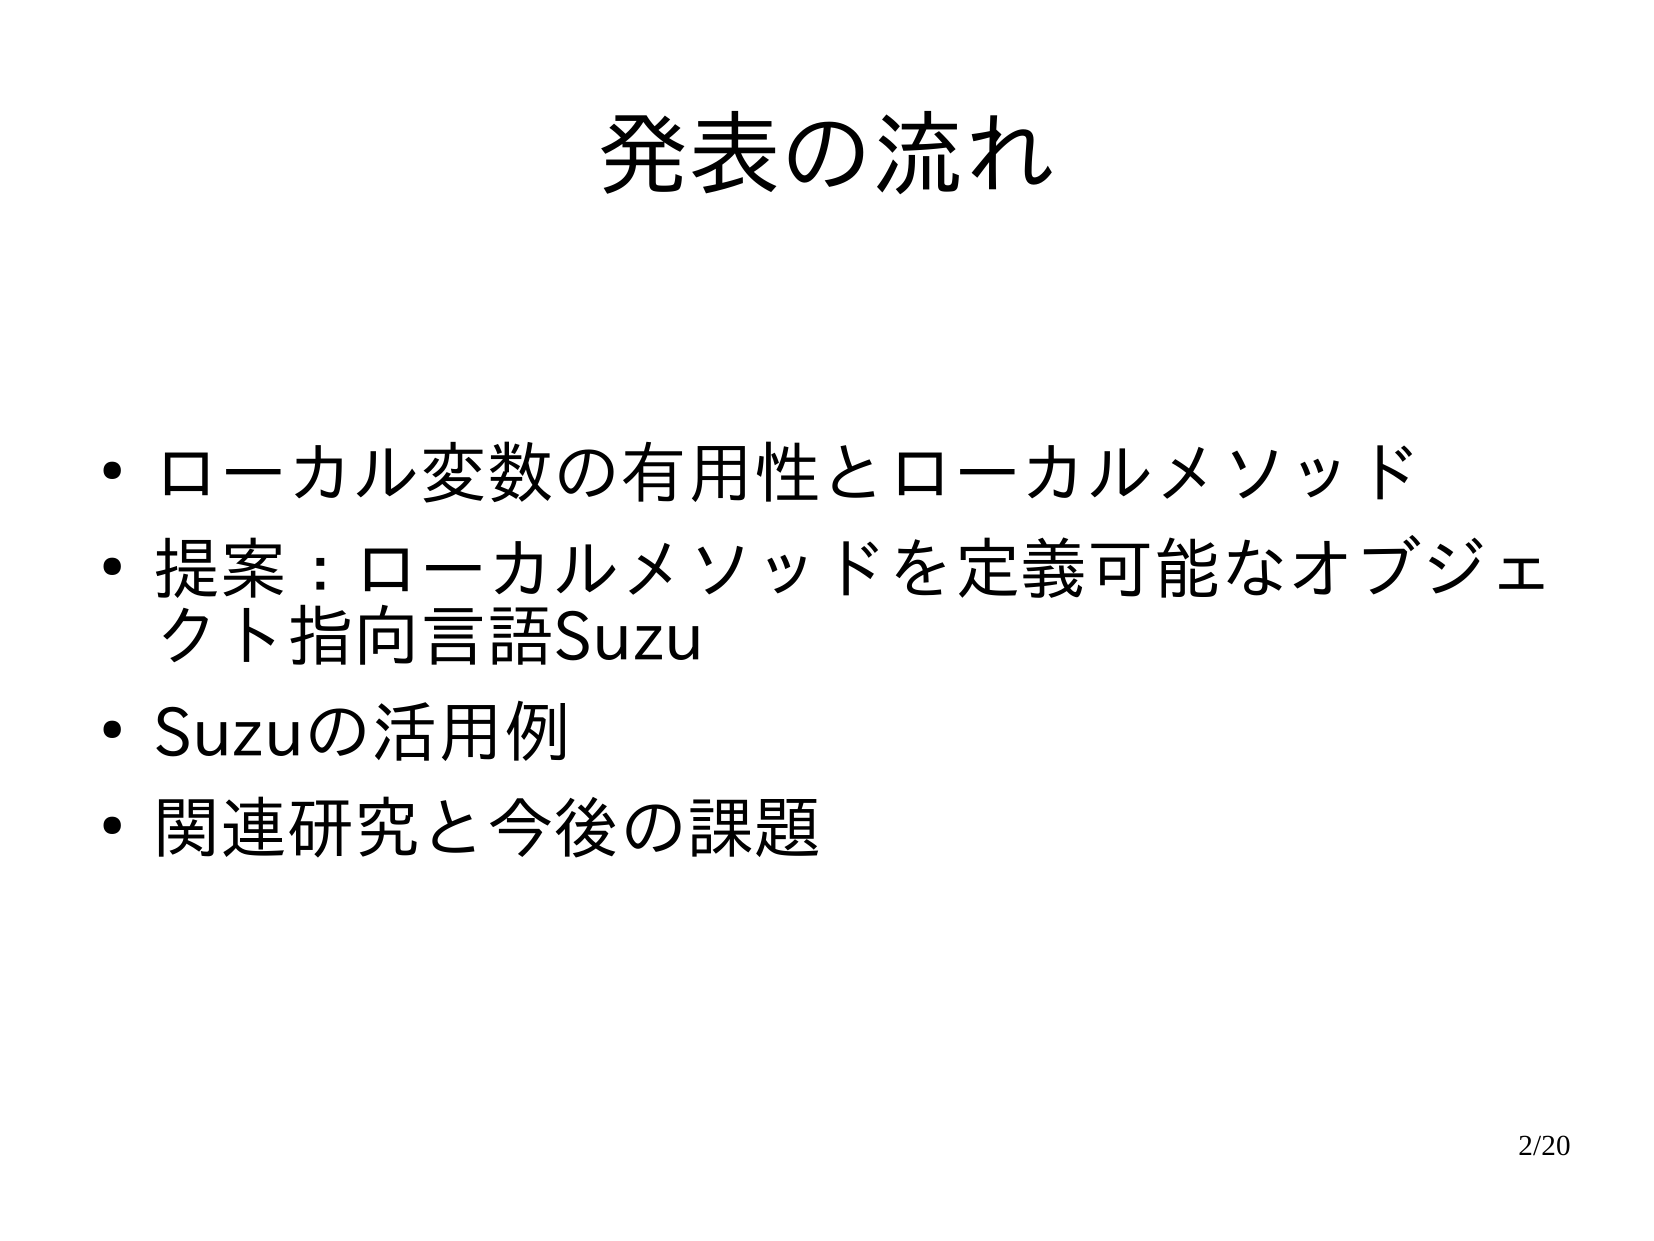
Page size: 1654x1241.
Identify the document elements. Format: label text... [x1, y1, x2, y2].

title 発表の流れ [82, 49, 1571, 257]
list ローカル変数の有用性とローカルメソッド 提案：ローカルメソッドを定義可能なオブジェクト指向言語Suzu Suzuの活用例 関連研究と今後の課題 [82, 290, 1571, 1010]
